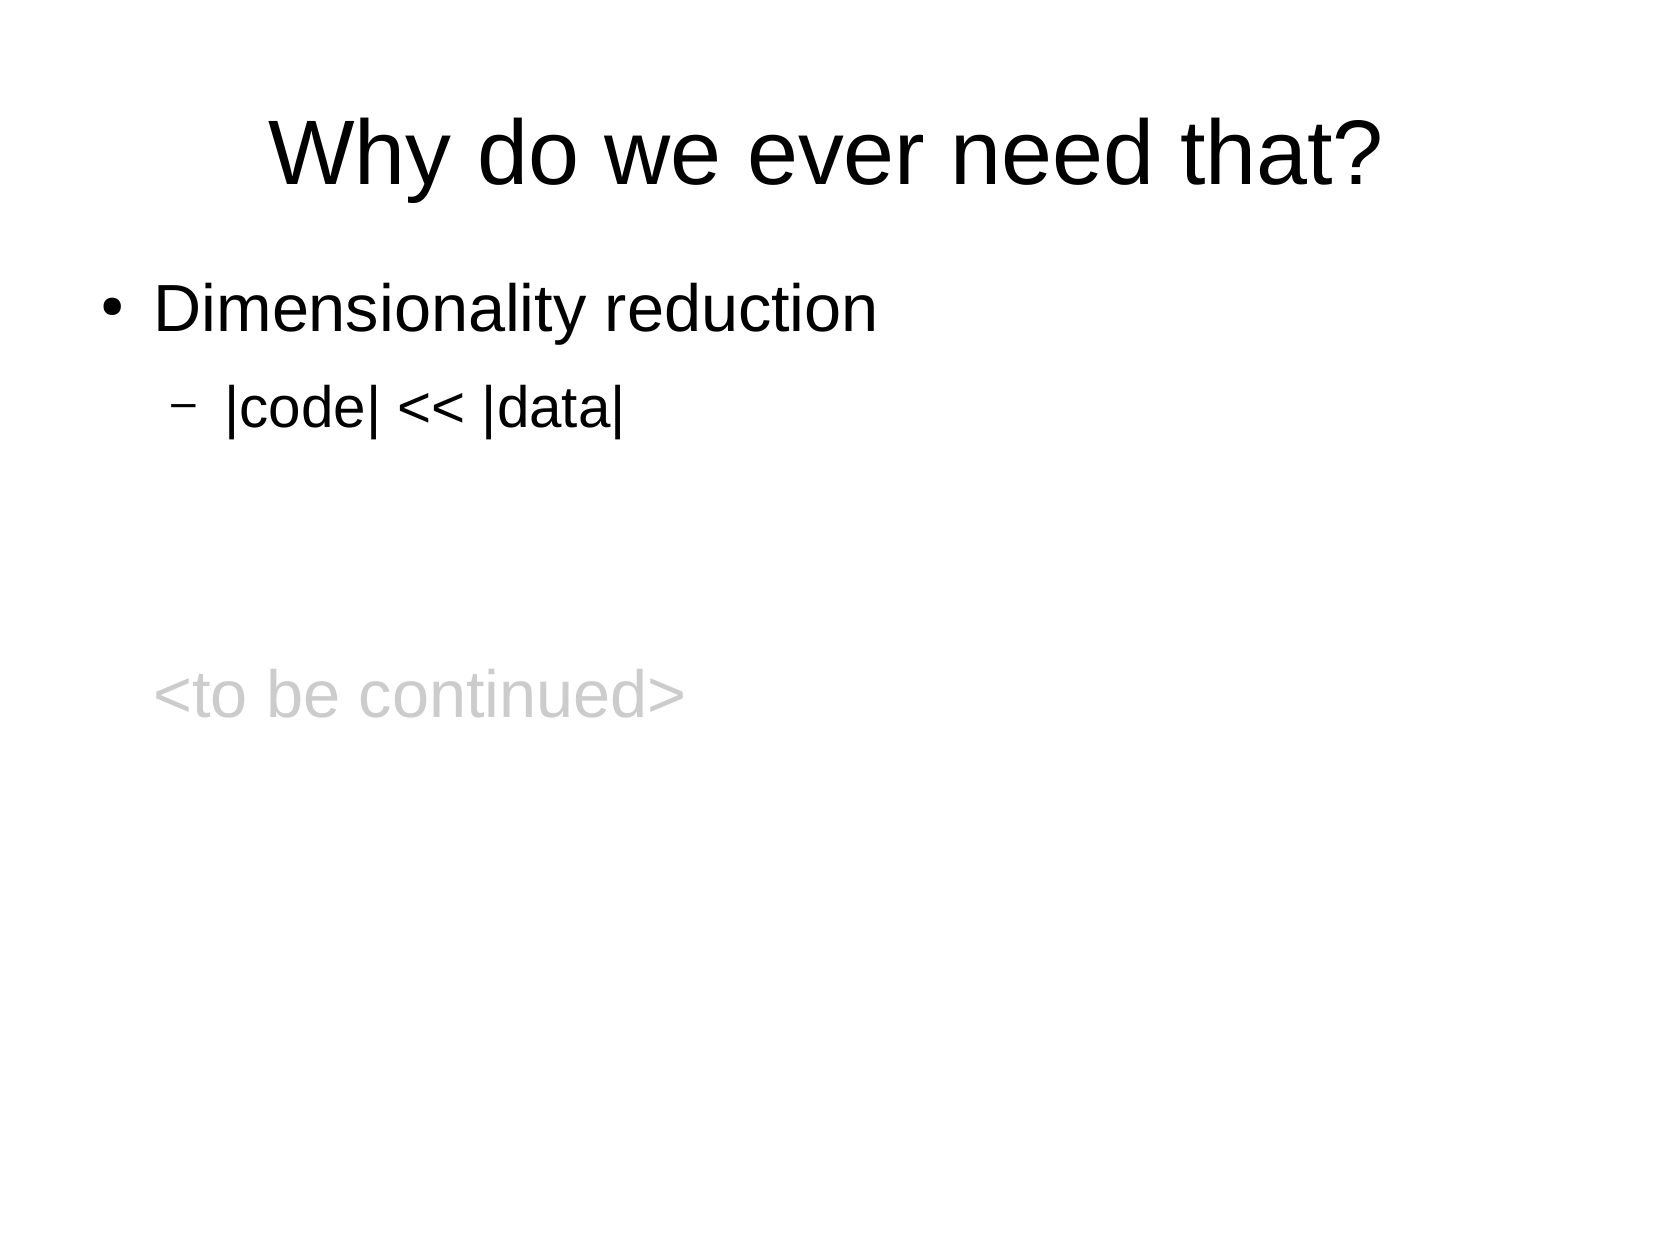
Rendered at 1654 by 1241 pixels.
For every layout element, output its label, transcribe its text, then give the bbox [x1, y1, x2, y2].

list Dimensionality reduction |code| << |data| <to be continued> [82, 270, 1571, 1096]
title Why do we ever need that? [82, 49, 1571, 257]
